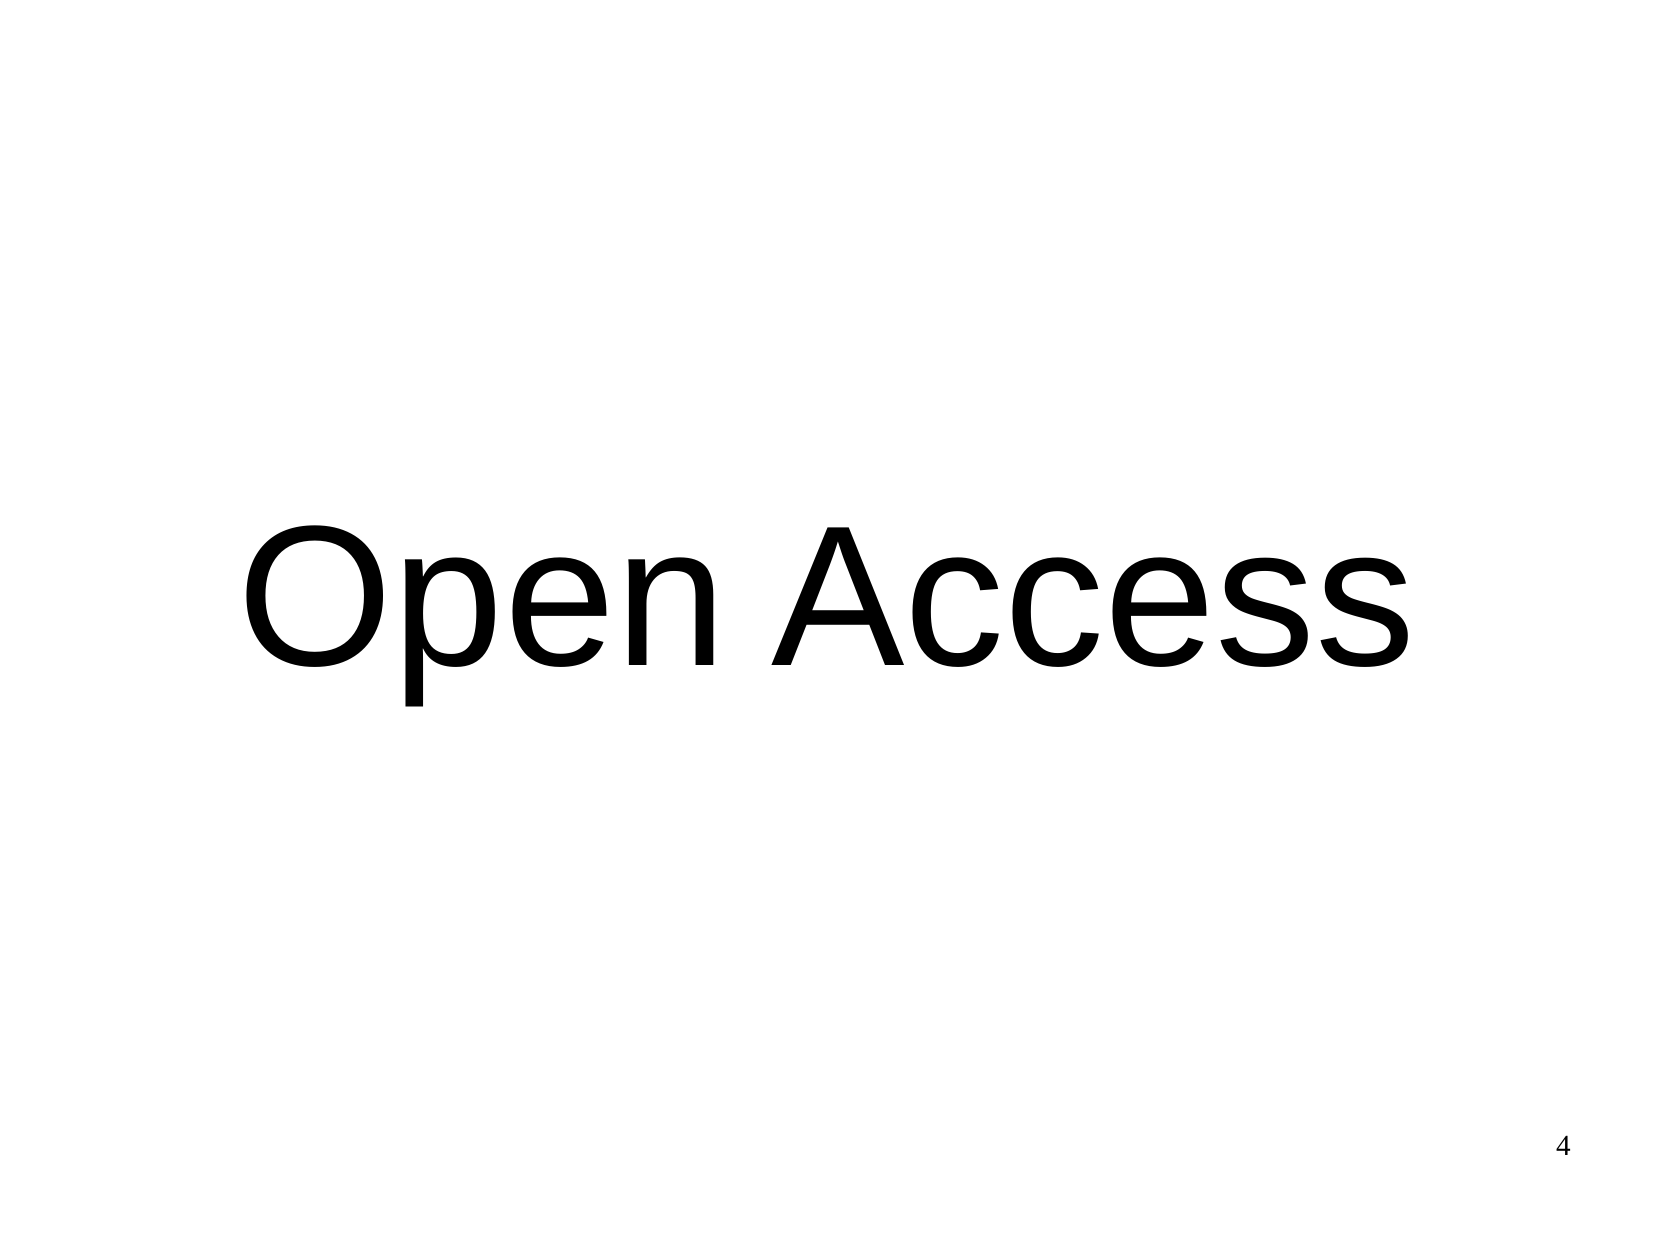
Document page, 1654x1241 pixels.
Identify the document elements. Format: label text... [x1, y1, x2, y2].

title Open Access [82, 484, 1571, 708]
